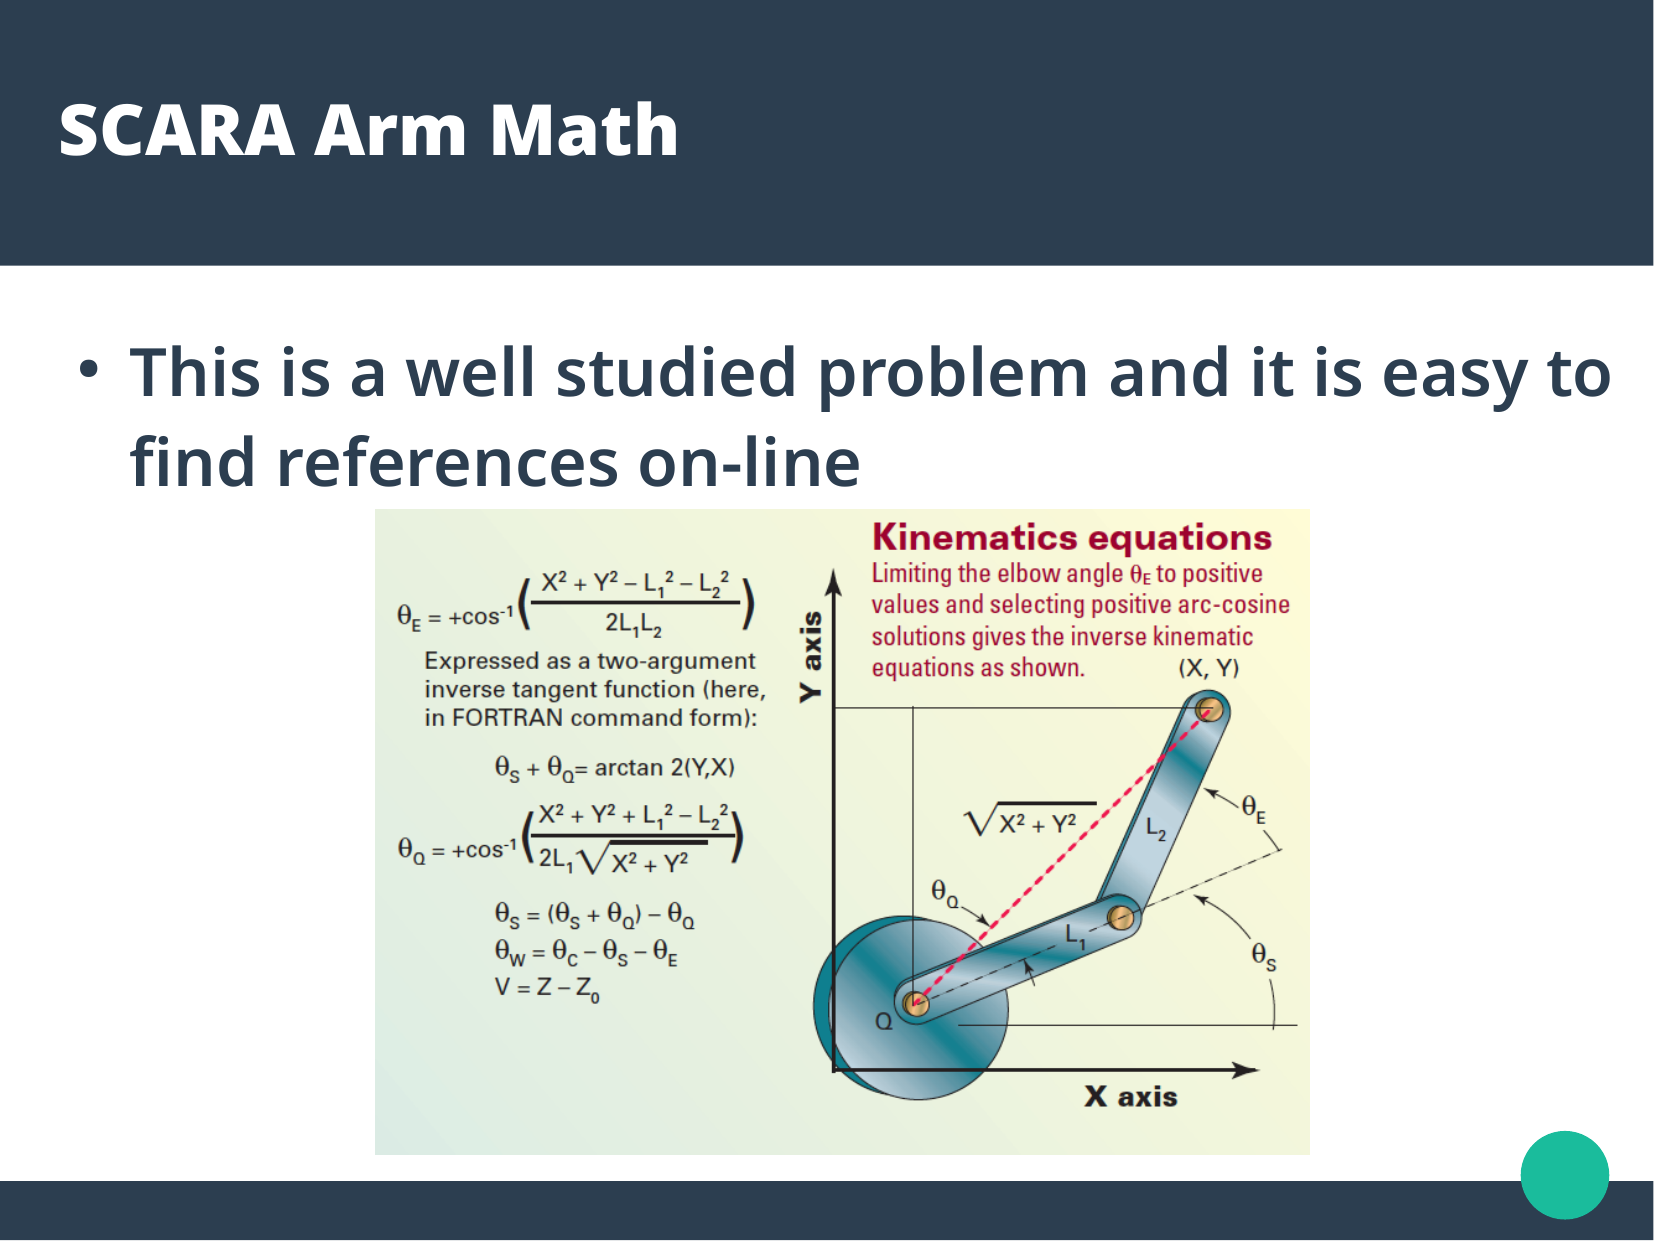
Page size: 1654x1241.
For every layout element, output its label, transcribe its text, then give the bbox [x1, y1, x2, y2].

list This is a well studied problem and it is easy to find references on-line [59, 324, 1621, 526]
picture [375, 509, 1310, 1156]
title SCARA Arm Math [59, 49, 1595, 207]
